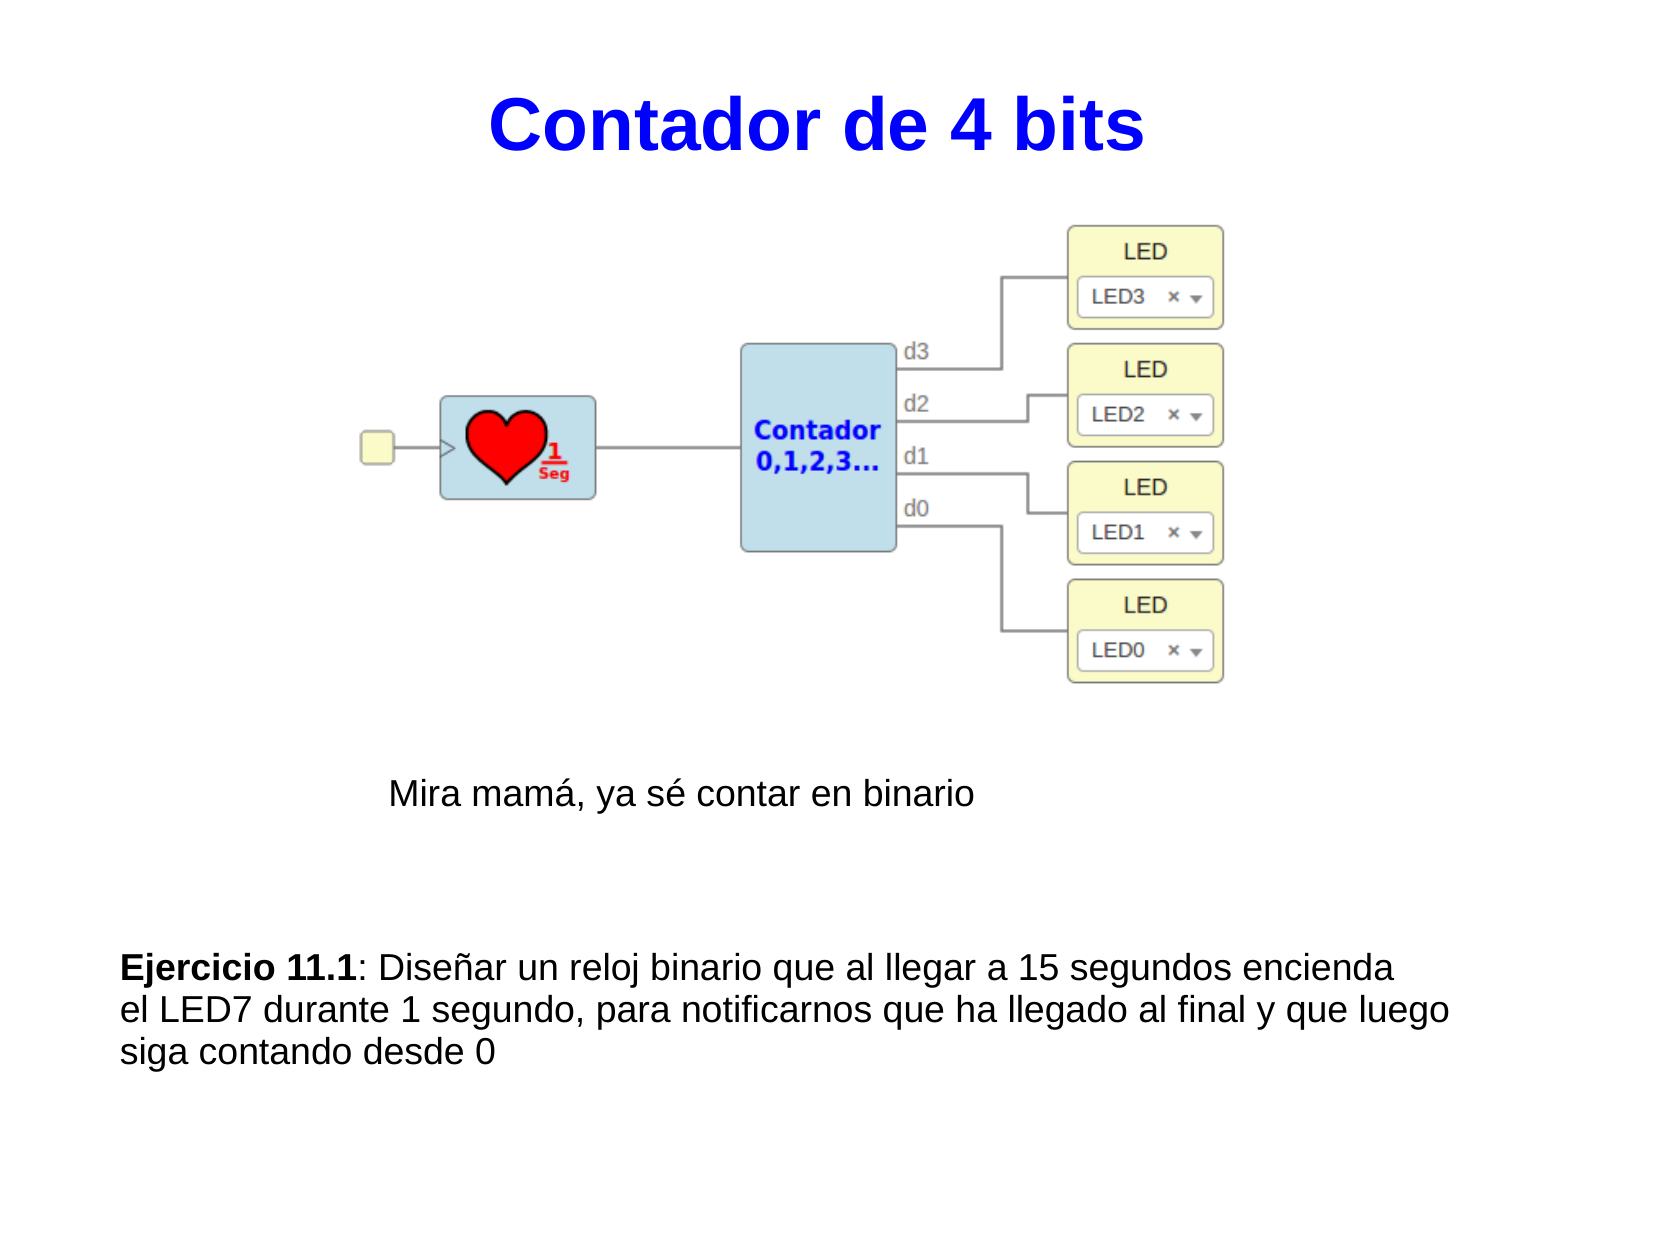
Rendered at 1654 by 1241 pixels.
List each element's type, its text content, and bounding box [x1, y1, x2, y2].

text_box Ejercicio 11.1: Diseñar un reloj binario que al llegar a 15 segundos encienda el LED7 durante 1 segundo, para notificarnos que ha llegado al final y que luego siga contando desde 0 [105, 939, 1466, 1081]
text_box Mira mamá, ya sé contar en binario [373, 765, 991, 822]
text_box Contador de 4 bits [90, 75, 1546, 174]
picture [345, 209, 1239, 700]
